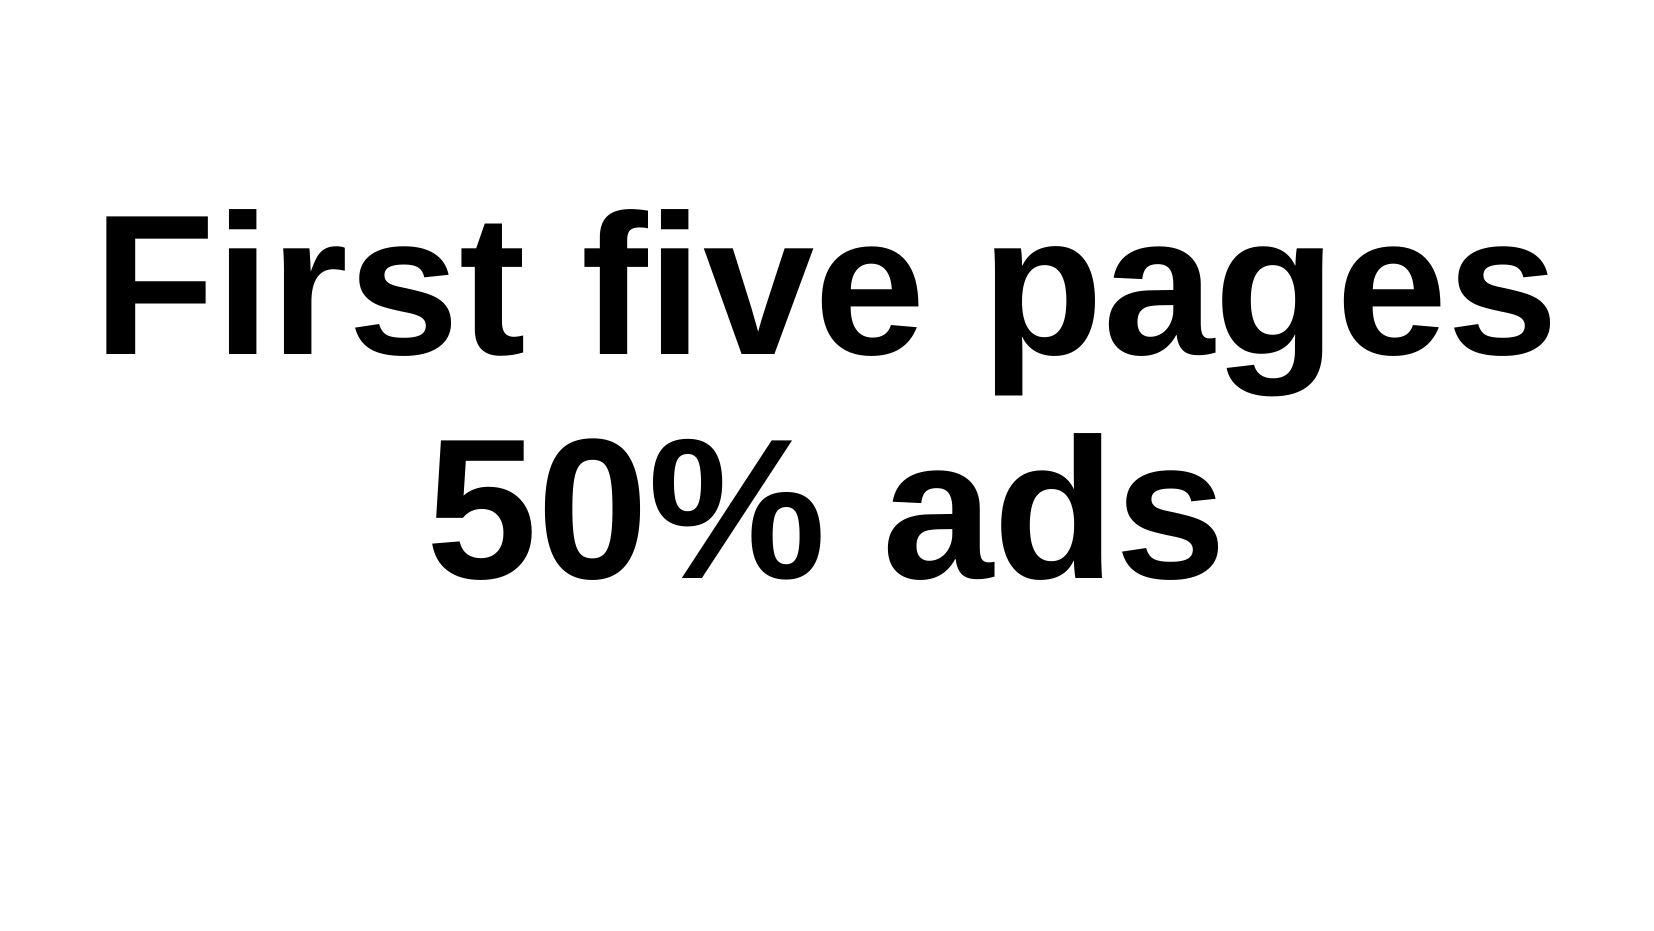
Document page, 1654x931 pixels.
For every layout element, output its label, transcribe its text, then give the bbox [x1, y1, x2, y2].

subtitle First five pages 50% ads [82, 37, 1571, 757]
